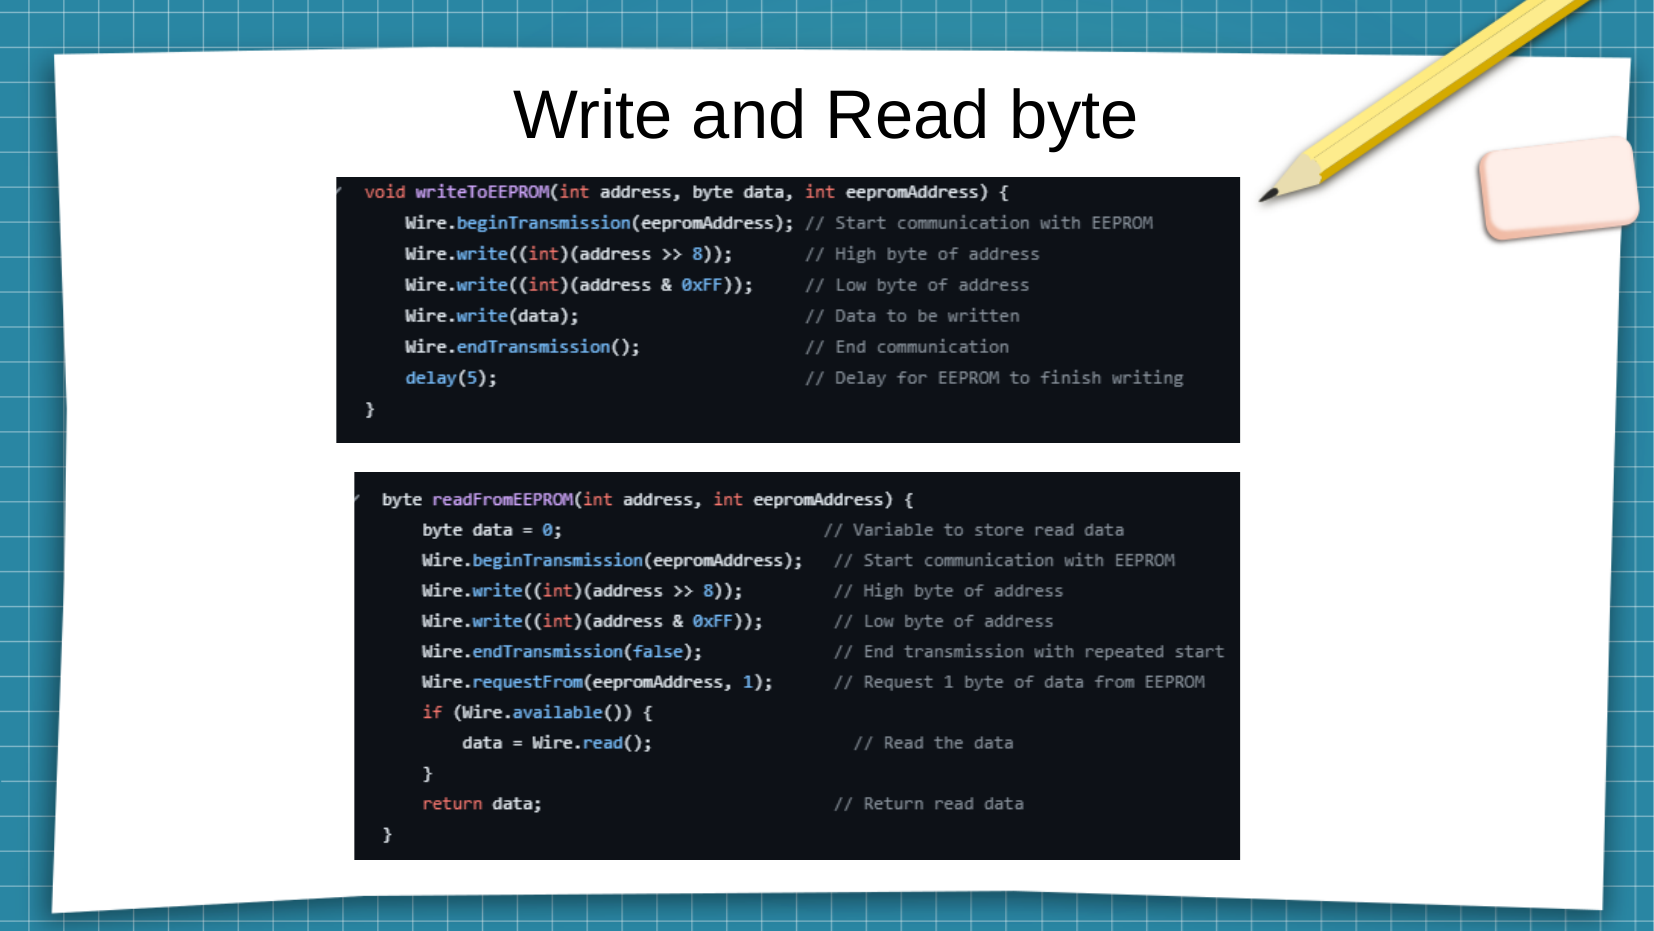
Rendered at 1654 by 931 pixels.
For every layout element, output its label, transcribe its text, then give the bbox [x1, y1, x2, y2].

picture [0, 0, 1654, 931]
title Write and Read byte [82, 37, 1571, 193]
